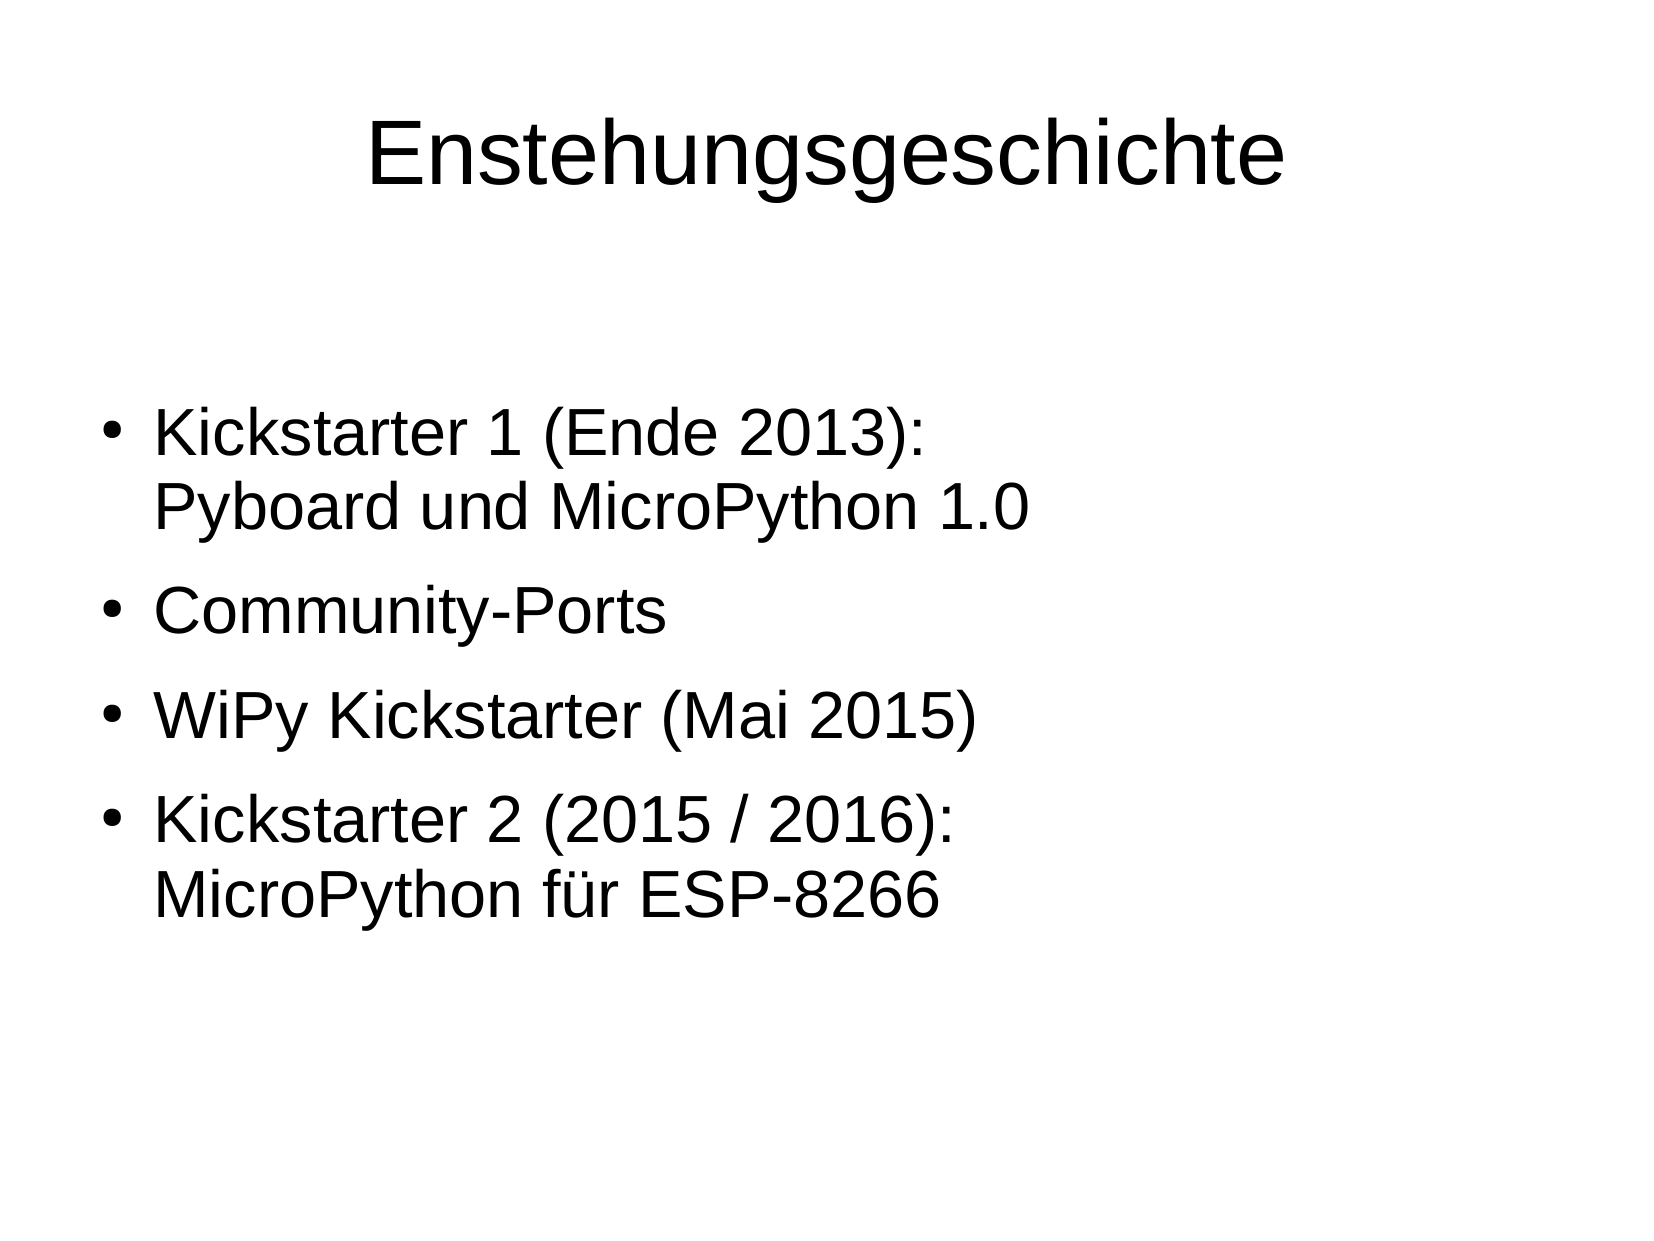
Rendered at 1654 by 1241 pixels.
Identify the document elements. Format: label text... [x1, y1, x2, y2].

list Kickstarter 1 (Ende 2013): Pyboard und MicroPython 1.0 Community-Ports WiPy Kickstarter (Mai 2015) Kickstarter 2 (2015 / 2016): MicroPython für ESP-8266 [82, 290, 1571, 1010]
title Enstehungsgeschichte [82, 49, 1571, 257]
